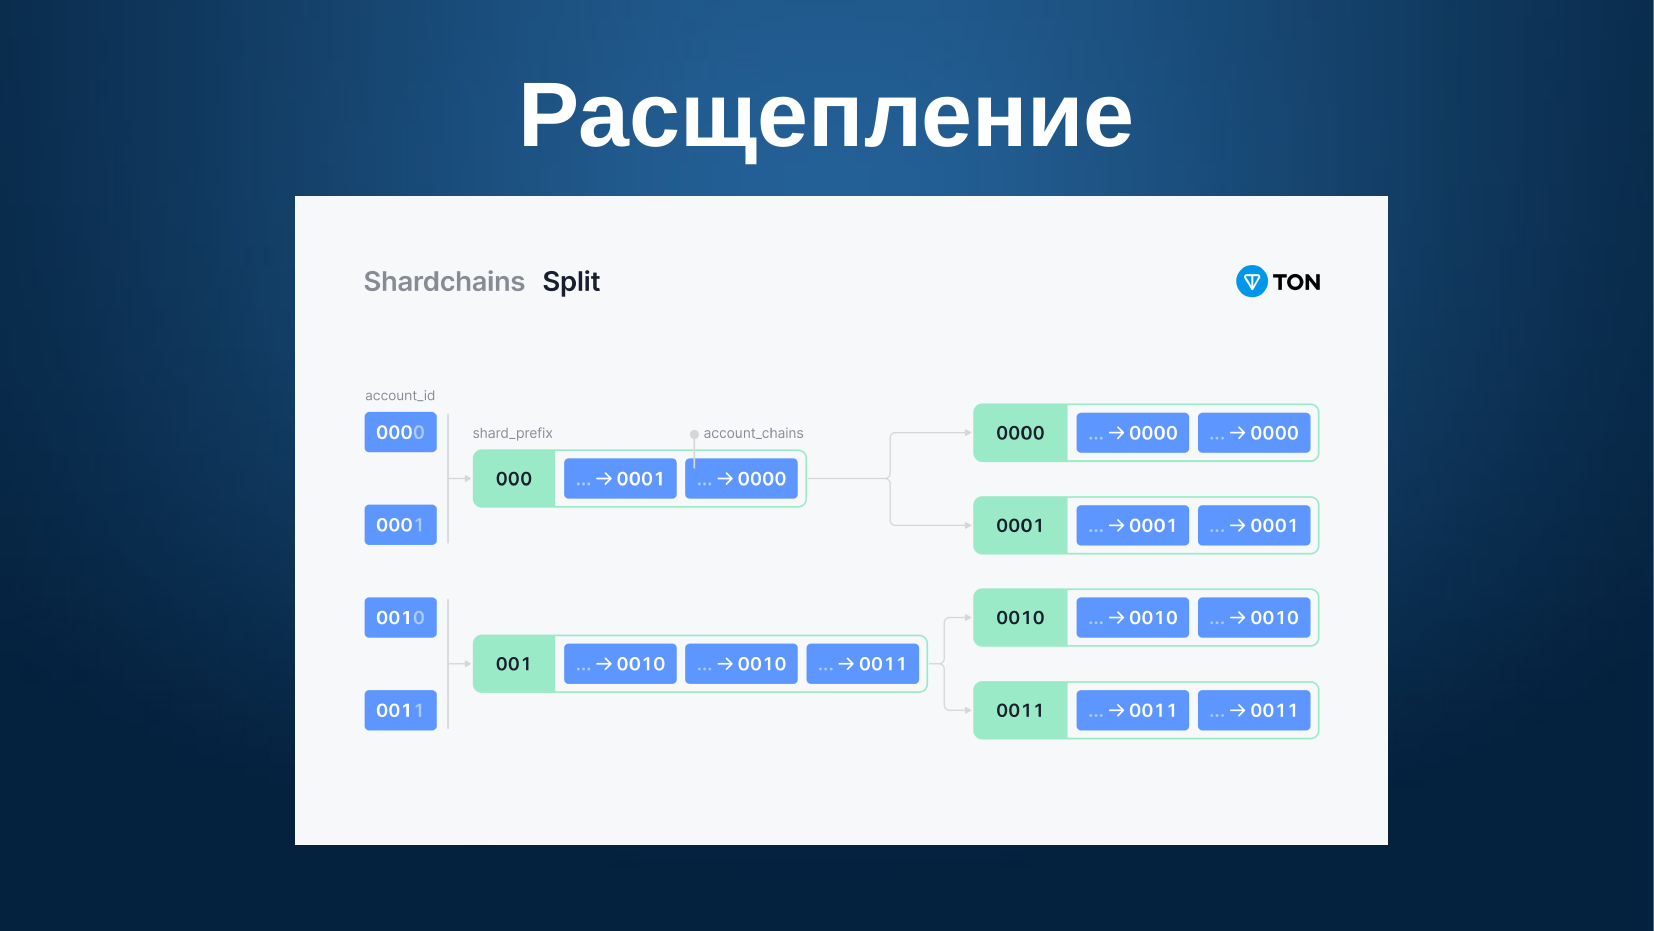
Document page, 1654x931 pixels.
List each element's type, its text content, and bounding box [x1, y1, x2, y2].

picture [0, 0, 1654, 931]
title Расщепление [82, 12, 1571, 218]
